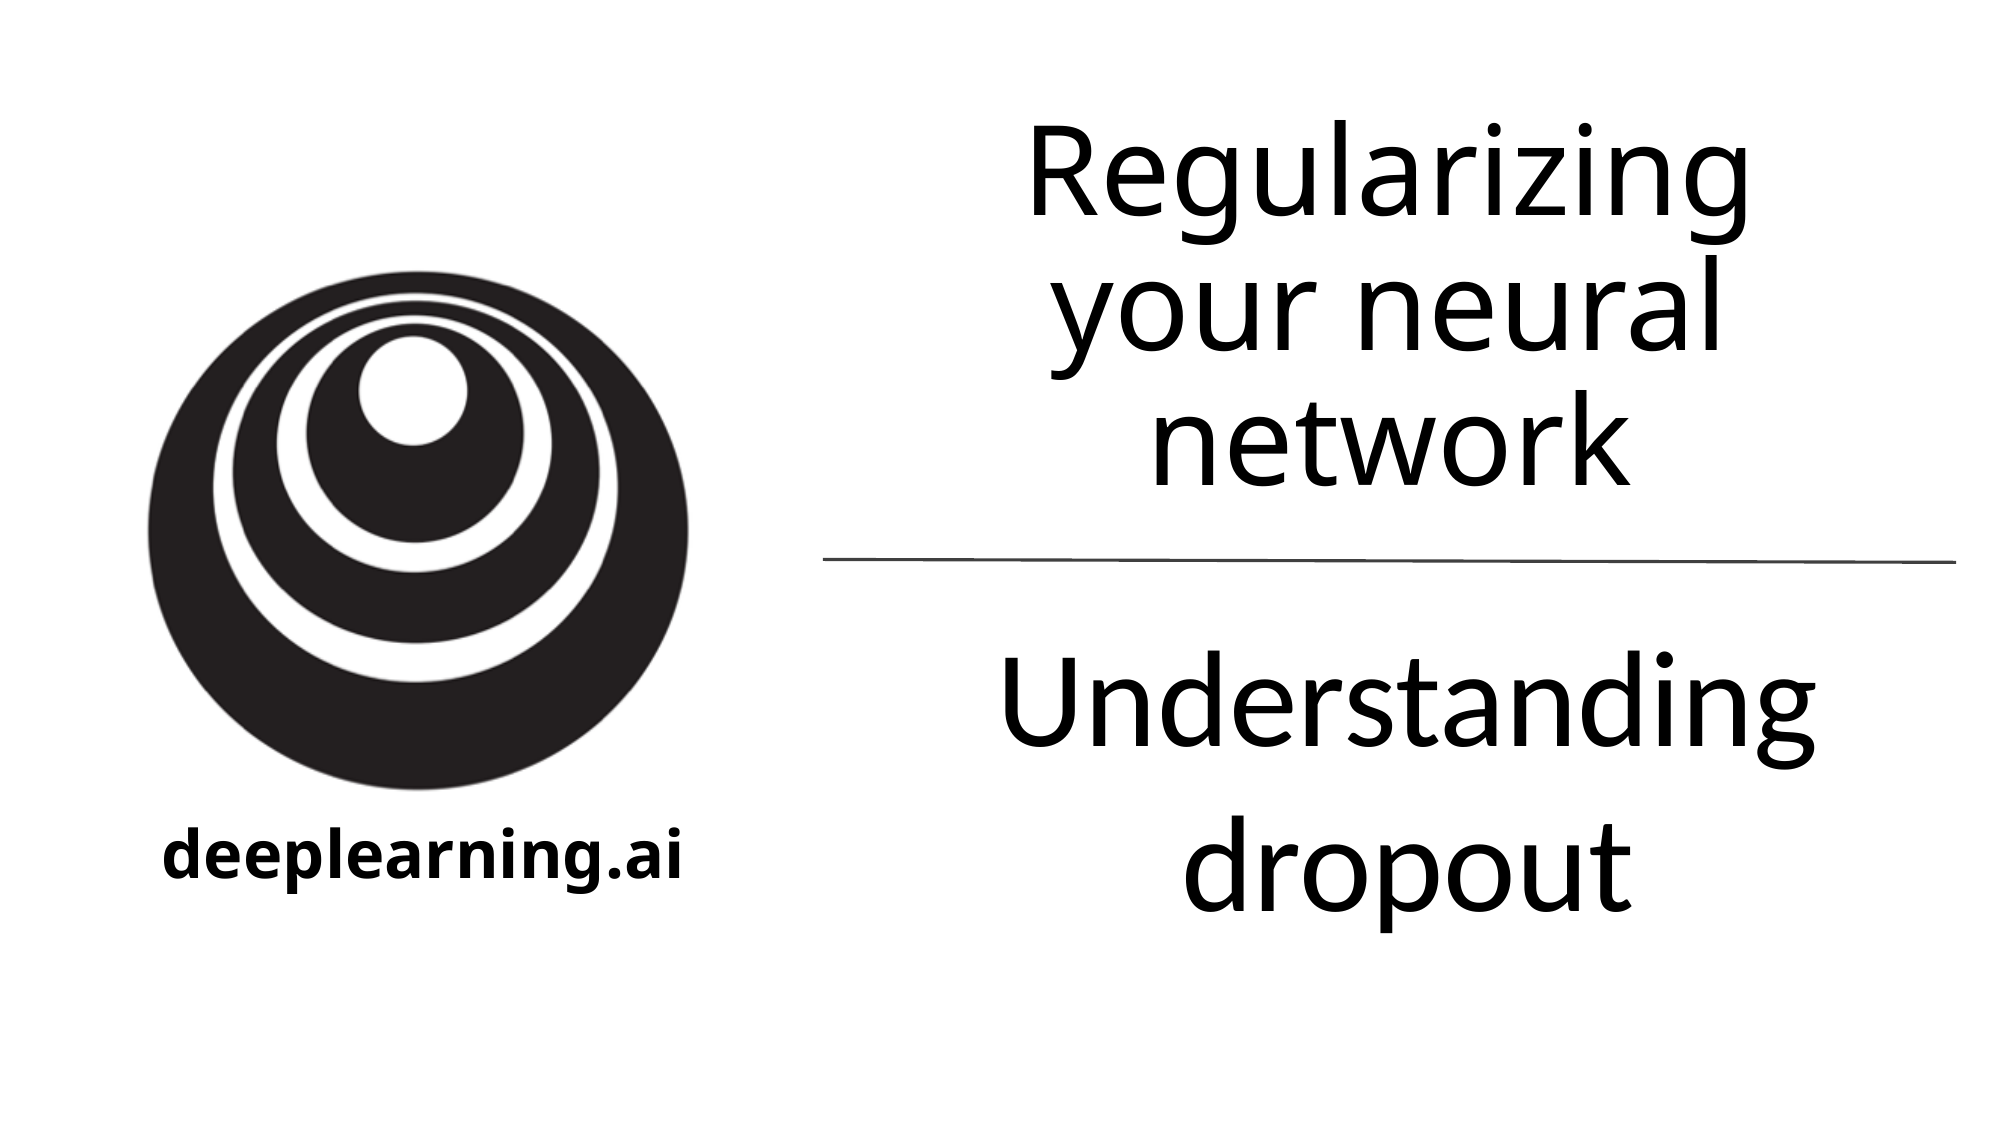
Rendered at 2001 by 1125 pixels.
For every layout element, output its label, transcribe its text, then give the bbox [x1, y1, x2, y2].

title Regularizing your neural network [929, 203, 1850, 521]
picture [108, 234, 739, 768]
text_box Understanding dropout [841, 601, 1975, 946]
text_box deeplearning.ai [56, 768, 790, 901]
